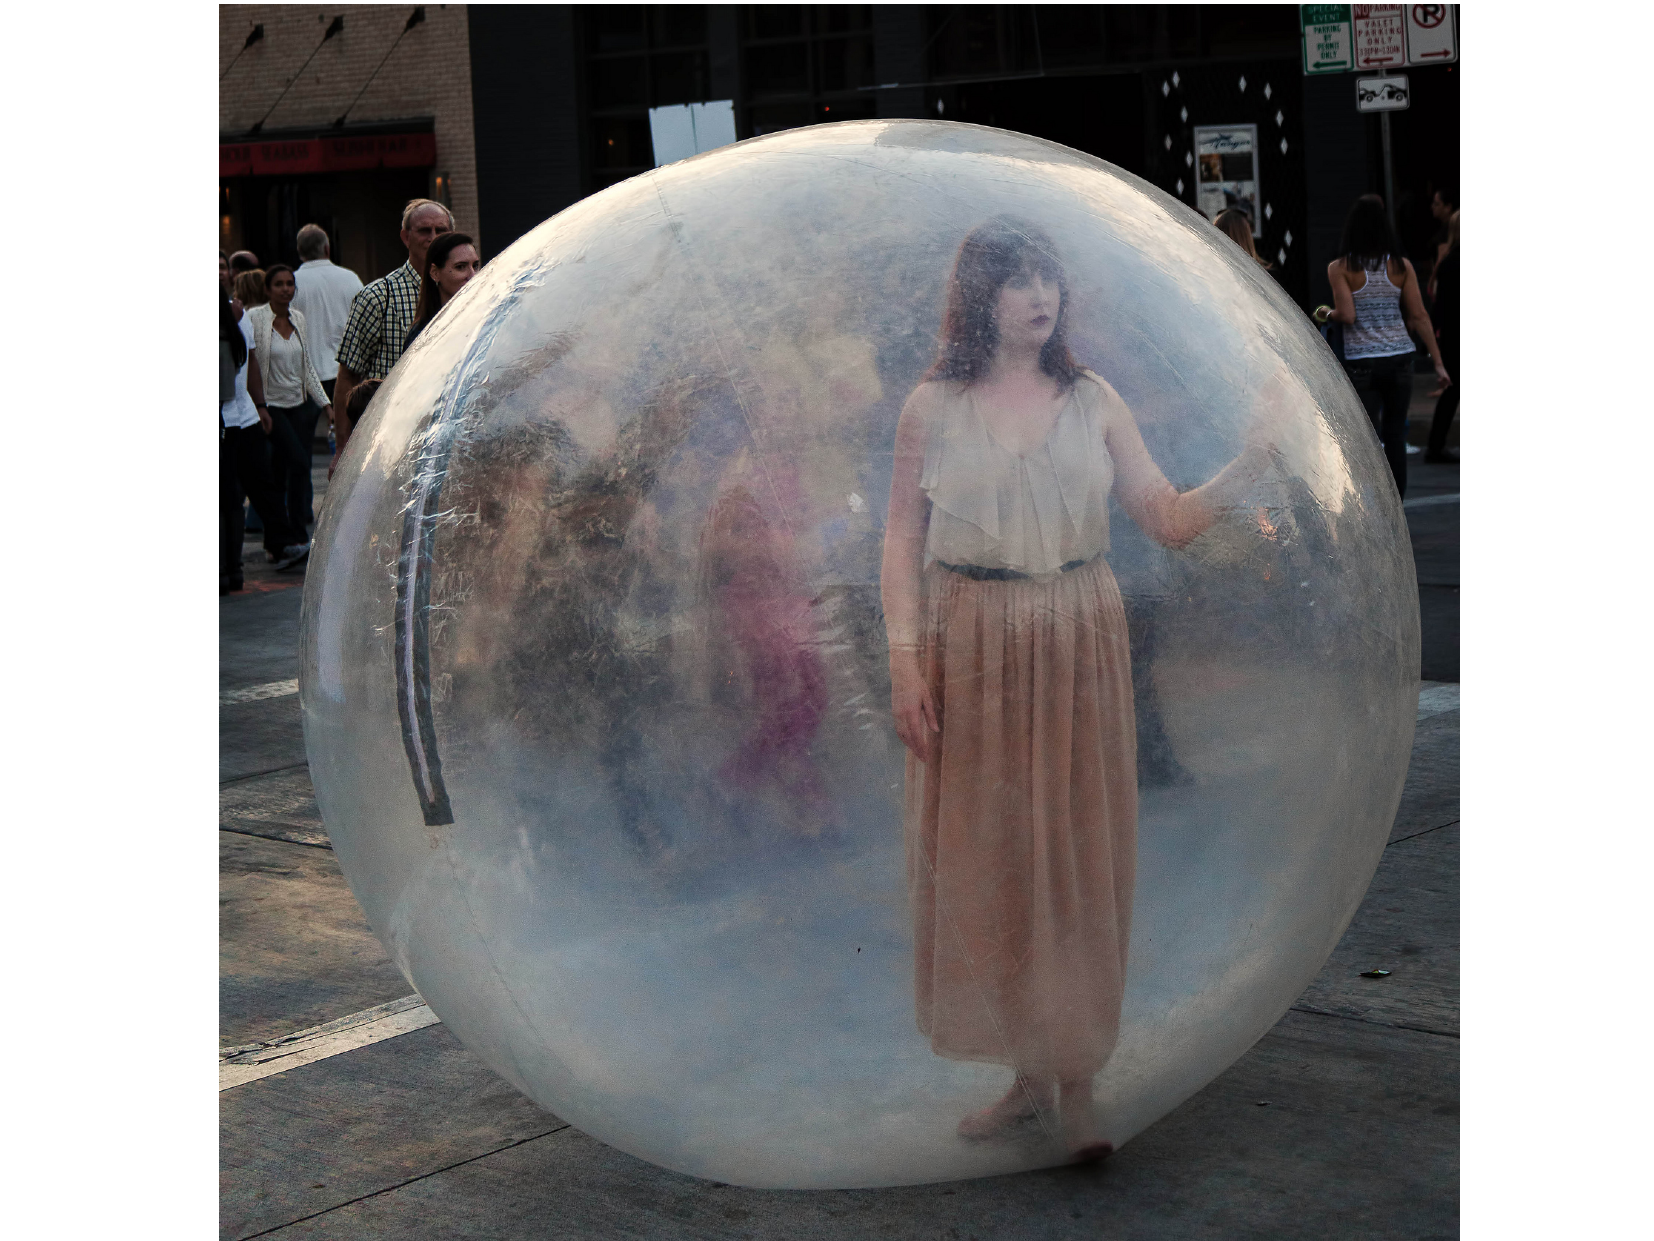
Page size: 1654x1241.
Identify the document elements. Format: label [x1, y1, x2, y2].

picture [219, 4, 1460, 1241]
